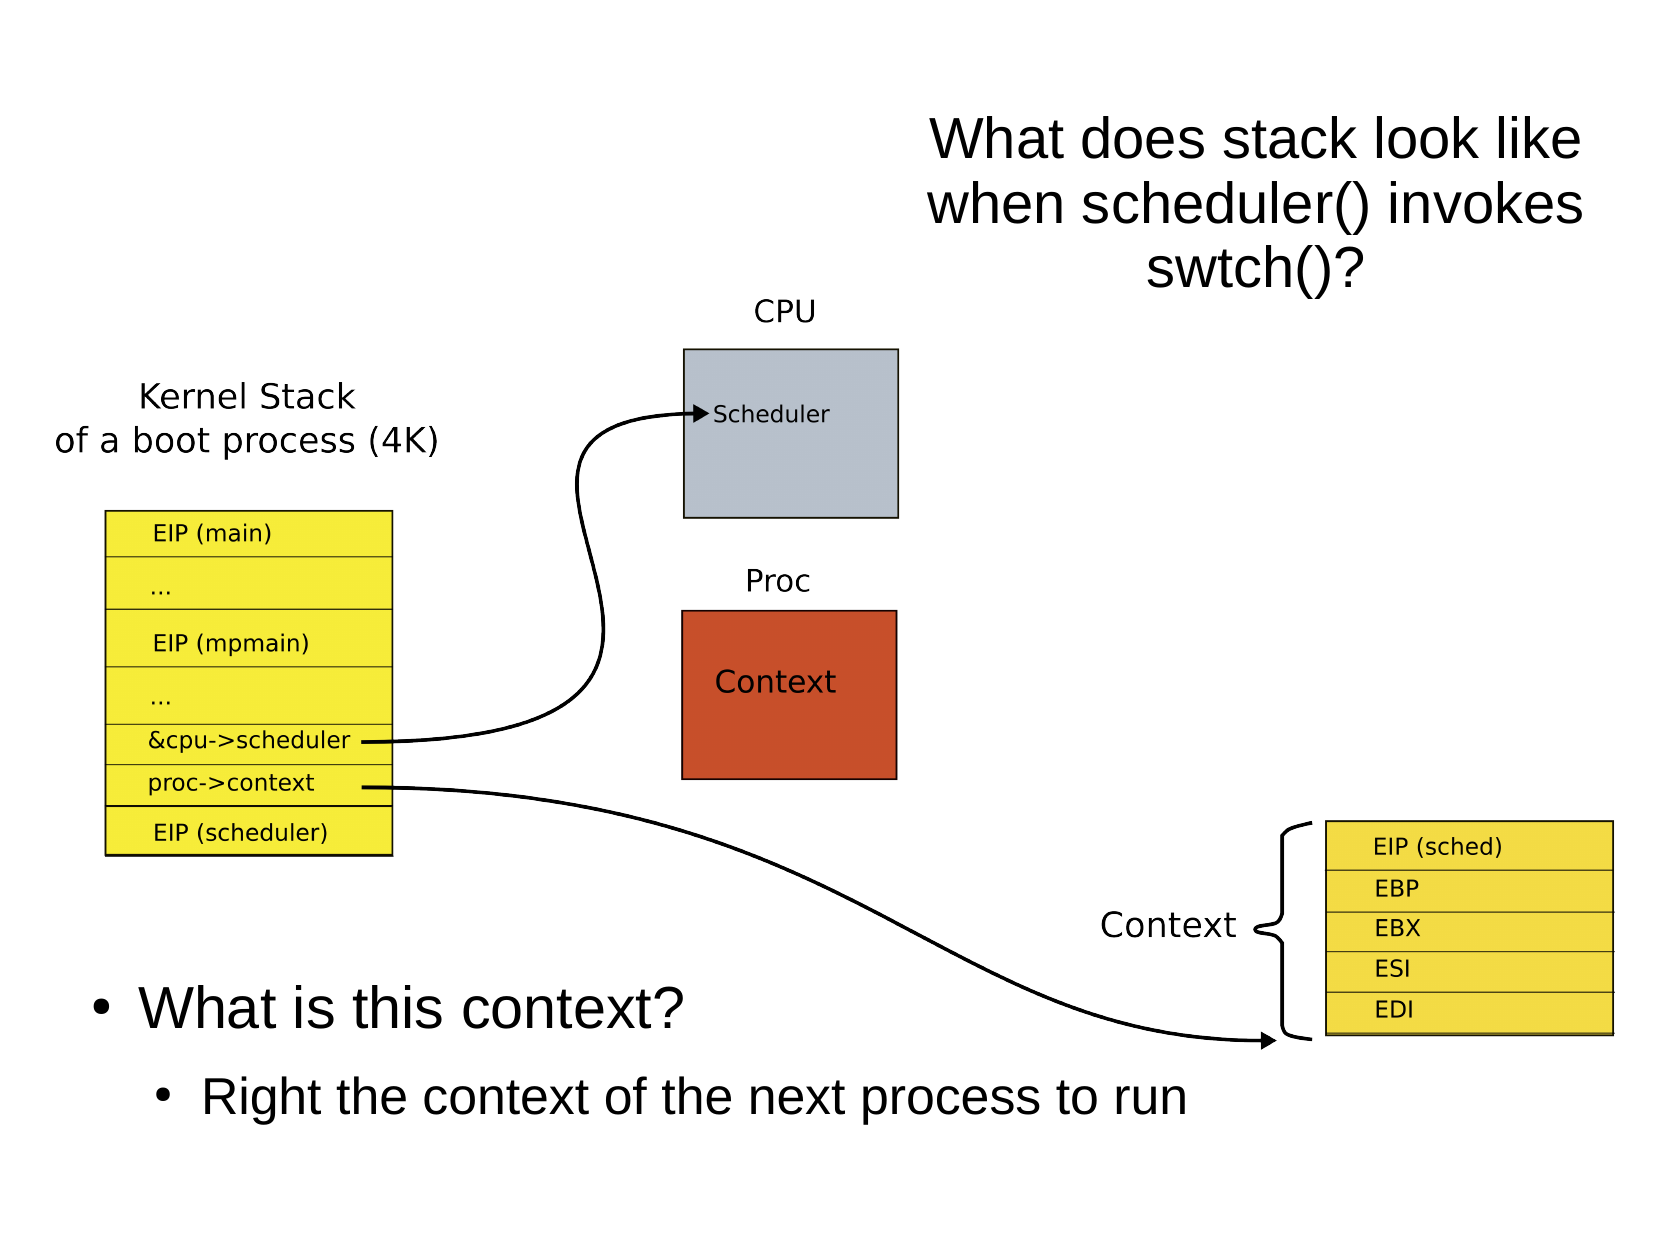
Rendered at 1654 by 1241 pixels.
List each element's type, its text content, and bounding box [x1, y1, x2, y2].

list What is this context? Right the context of the next process to run [75, 975, 1238, 1163]
picture [56, 299, 1615, 1050]
list What does stack look like when scheduler() invokes swtch()? [900, 105, 1613, 301]
